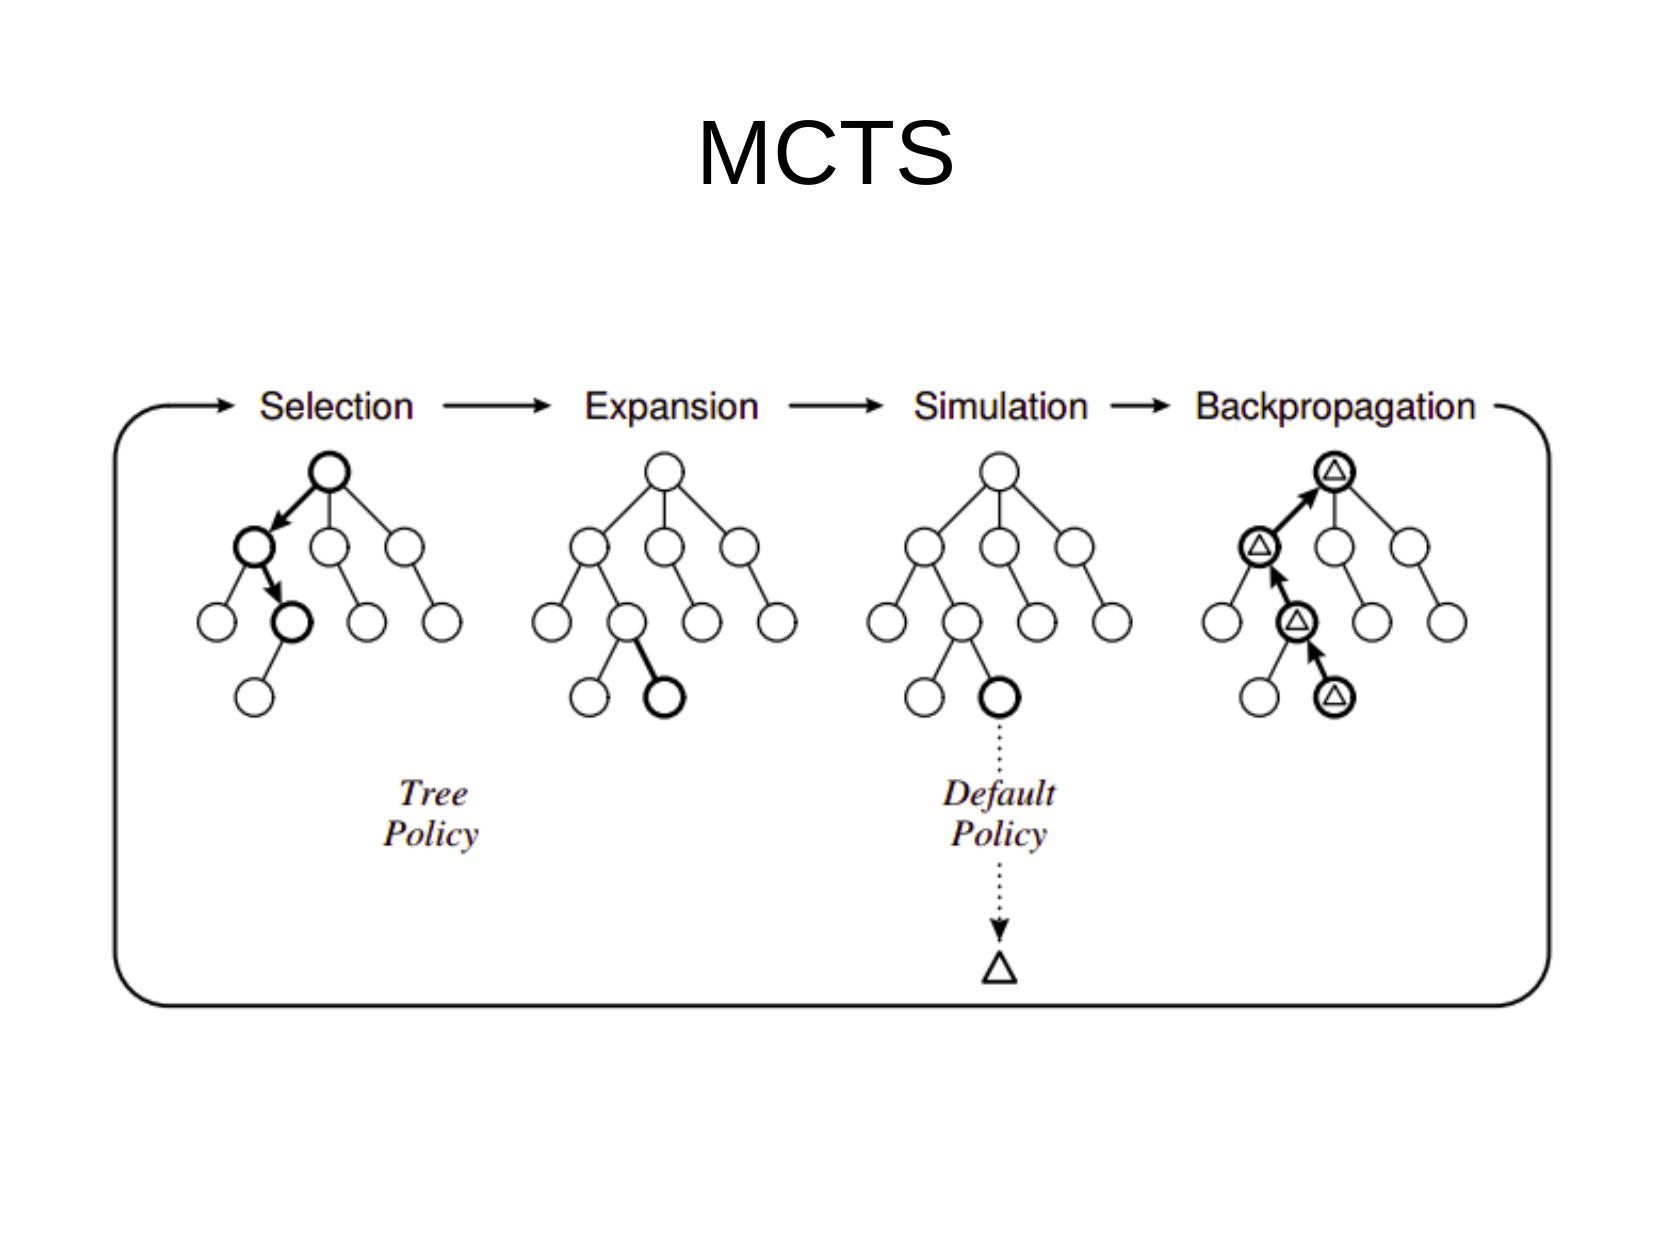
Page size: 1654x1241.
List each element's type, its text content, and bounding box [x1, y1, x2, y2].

title MCTS [82, 49, 1571, 257]
picture [108, 379, 1587, 1036]
